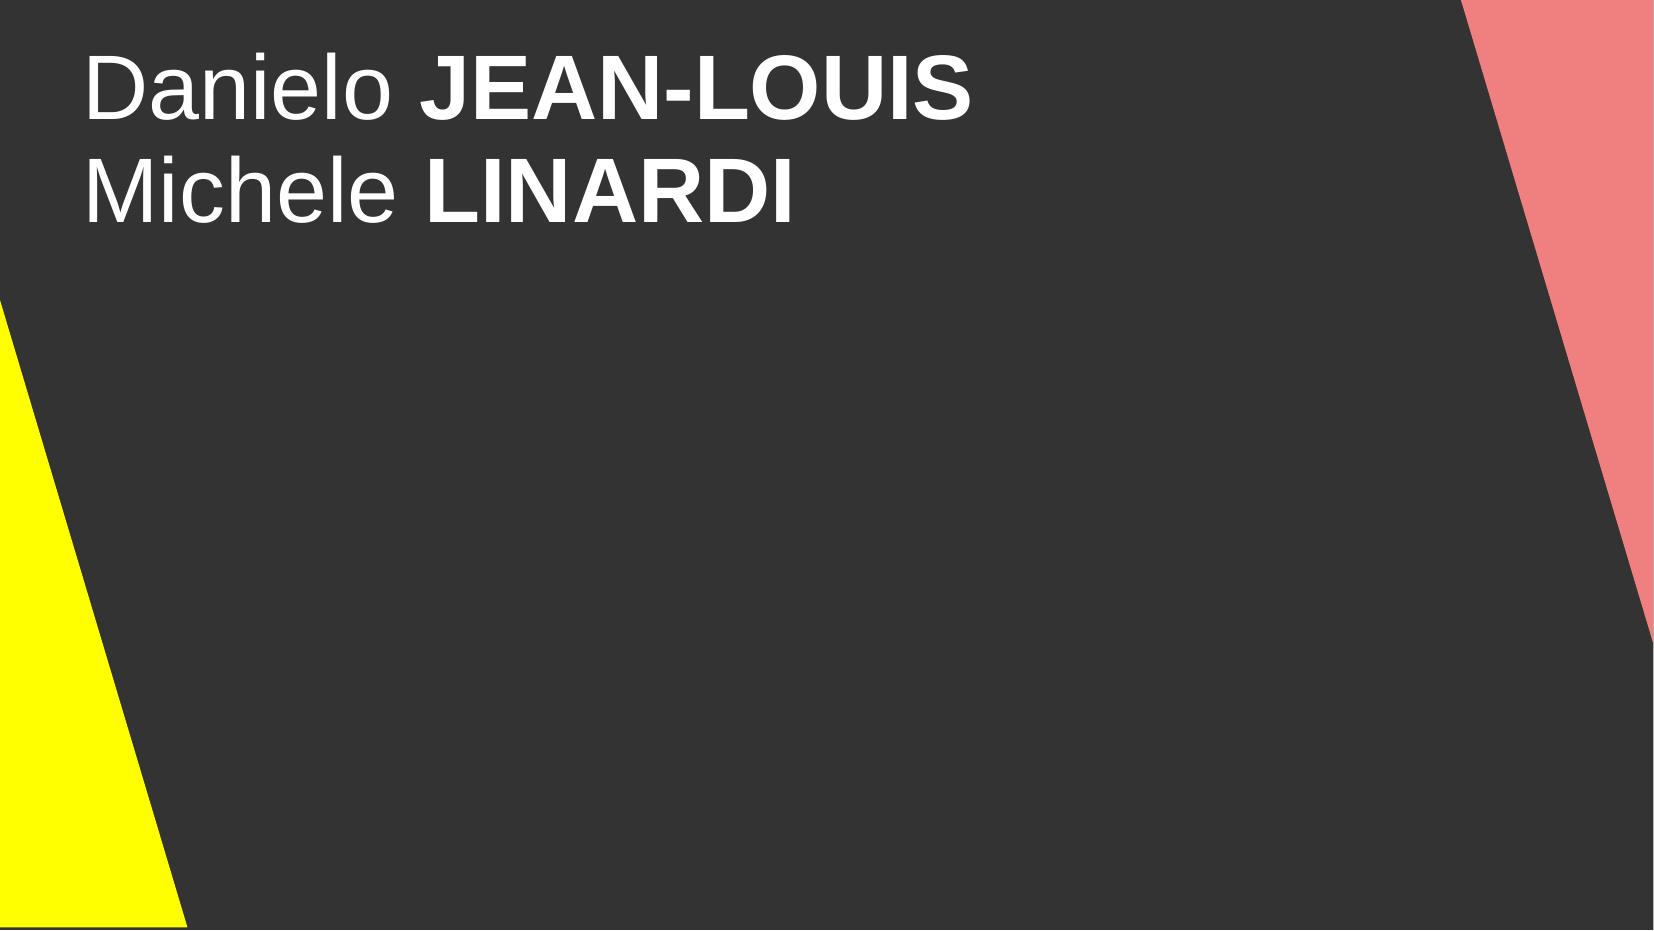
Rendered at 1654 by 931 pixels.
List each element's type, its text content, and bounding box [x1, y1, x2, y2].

subtitle Danielo JEAN-LOUIS Michele LINARDI [82, 36, 1571, 758]
text_box [1460, 0, 1654, 647]
text_box [0, 300, 188, 928]
